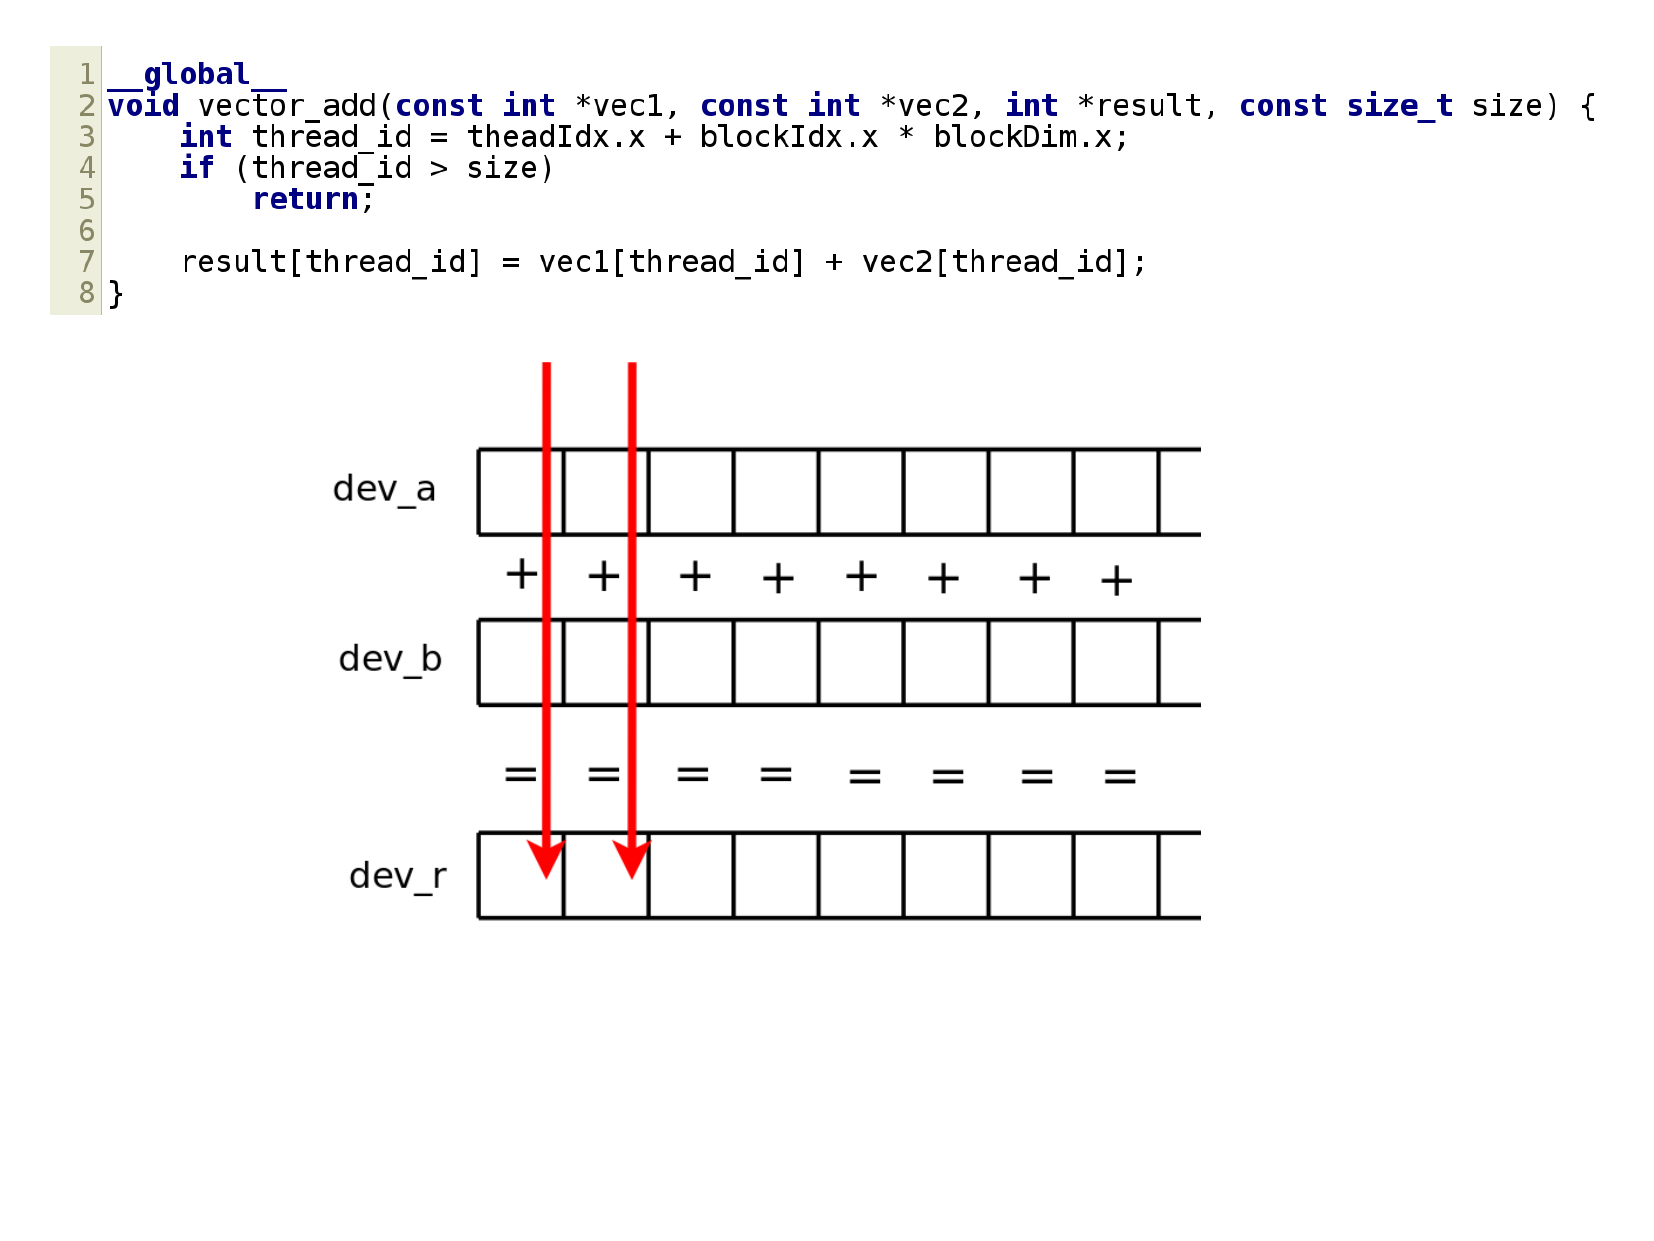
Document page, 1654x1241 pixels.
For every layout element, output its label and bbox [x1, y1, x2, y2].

picture [50, 46, 1606, 315]
picture [330, 347, 1201, 929]
